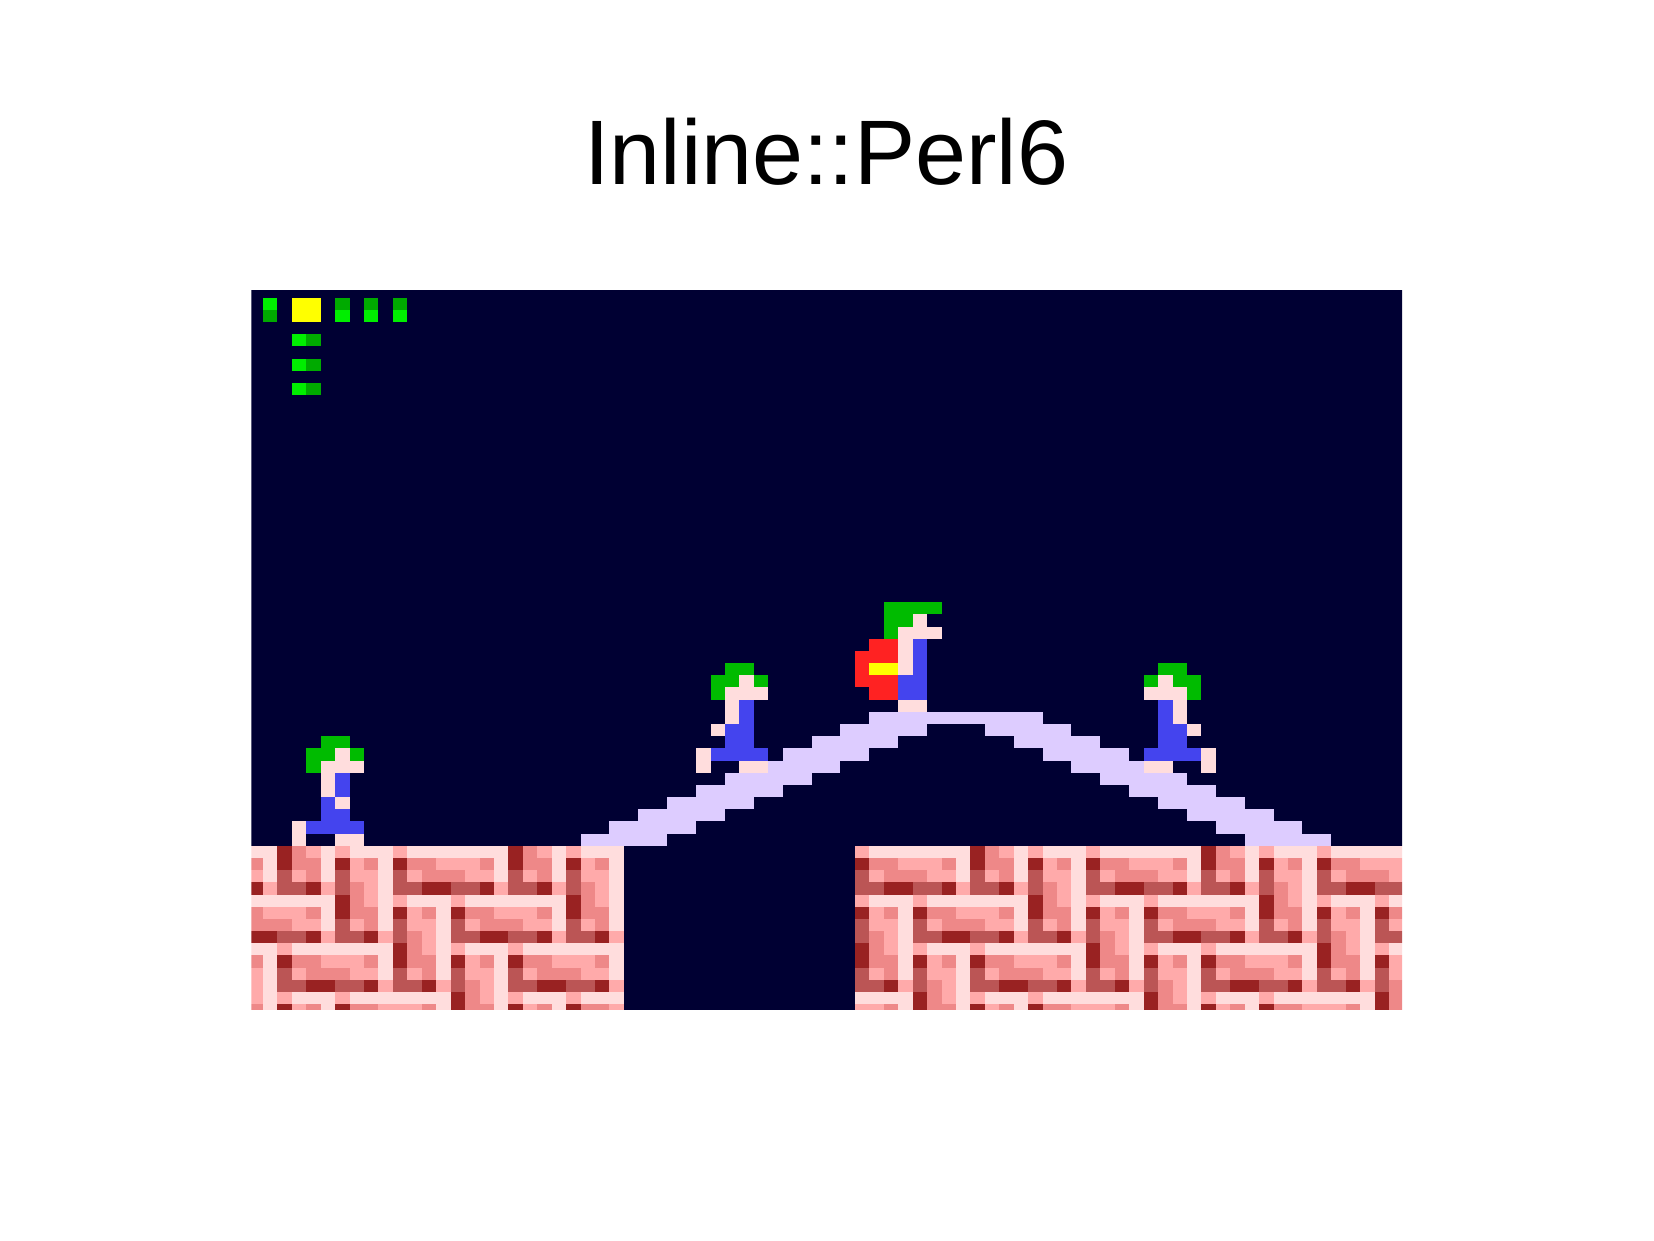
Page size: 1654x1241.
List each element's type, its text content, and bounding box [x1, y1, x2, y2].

title Inline::Perl6 [82, 49, 1571, 257]
picture [251, 290, 1403, 1010]
